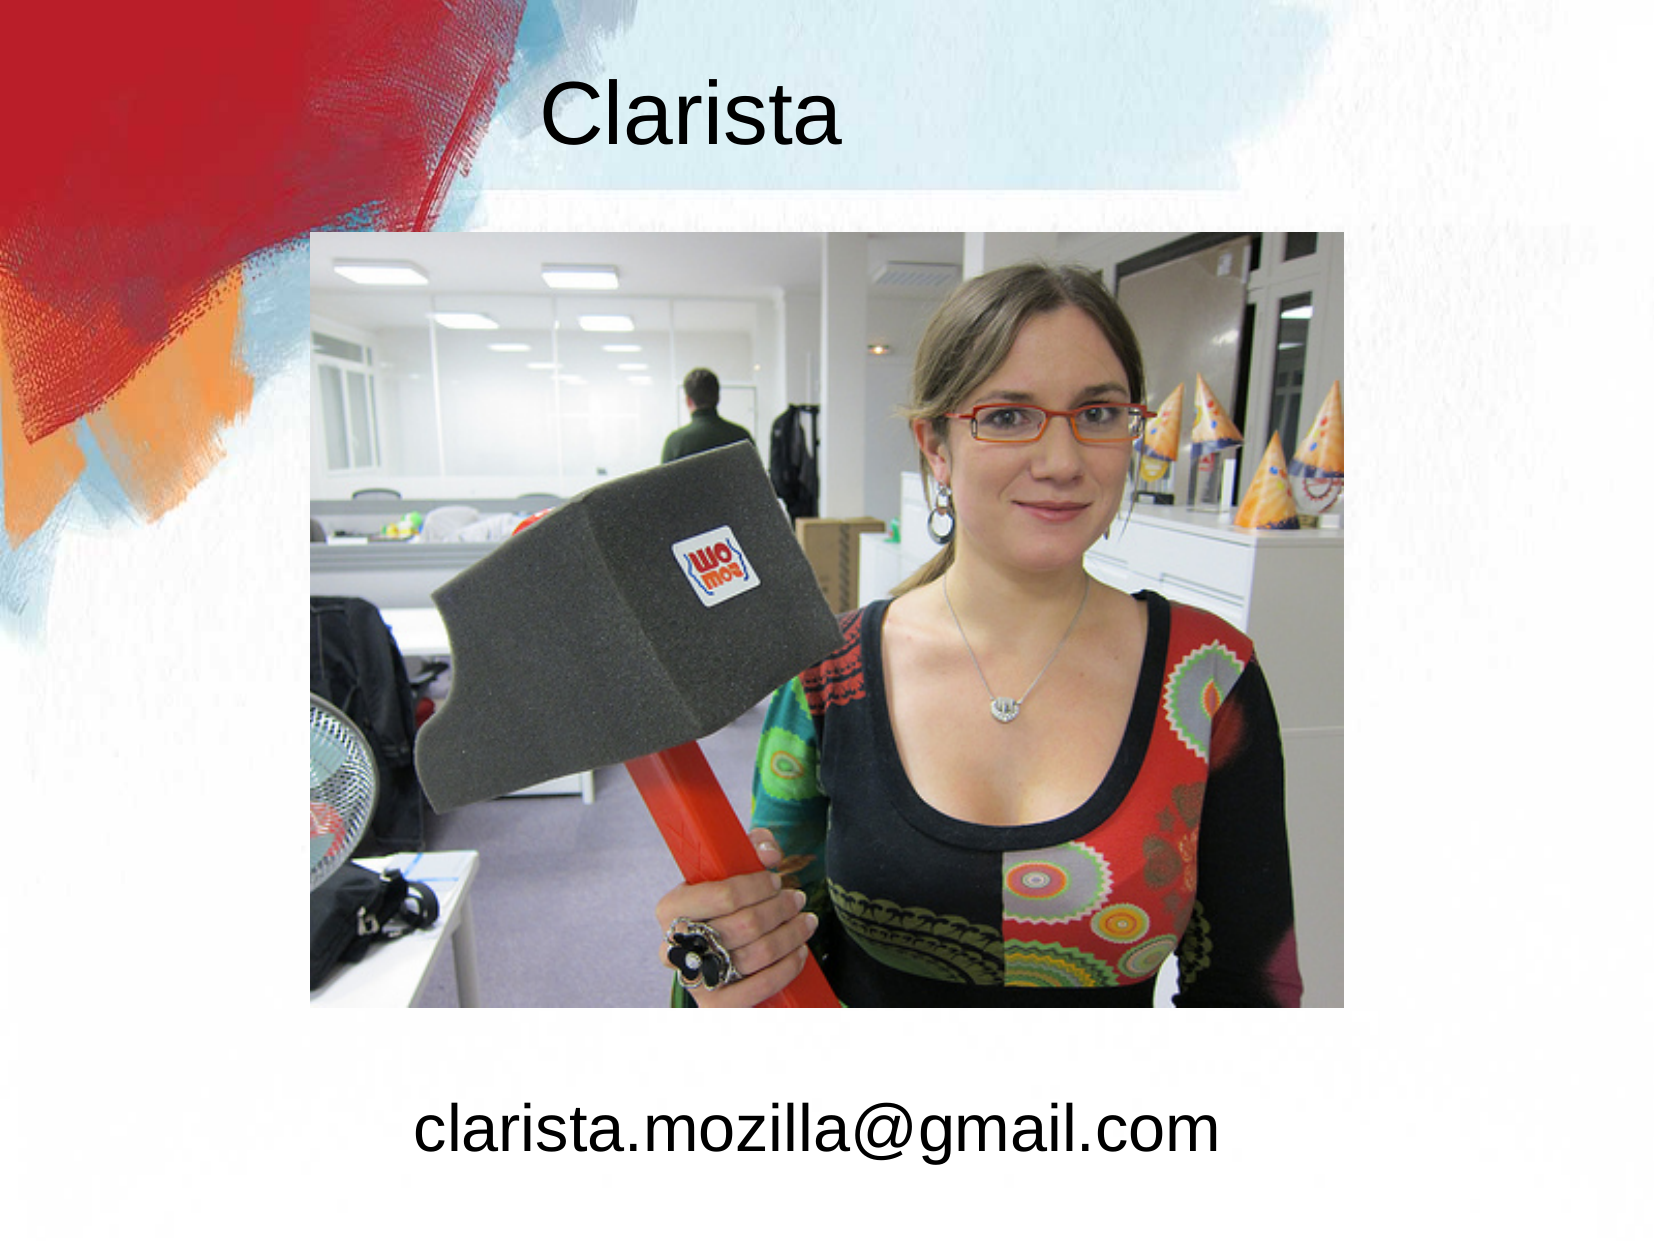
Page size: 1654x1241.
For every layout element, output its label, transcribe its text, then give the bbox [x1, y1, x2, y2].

text_box Clarista [23, 59, 1359, 160]
title clarista.mozilla@gmail.com [40, 1091, 1614, 1191]
picture [0, 0, 1654, 1241]
